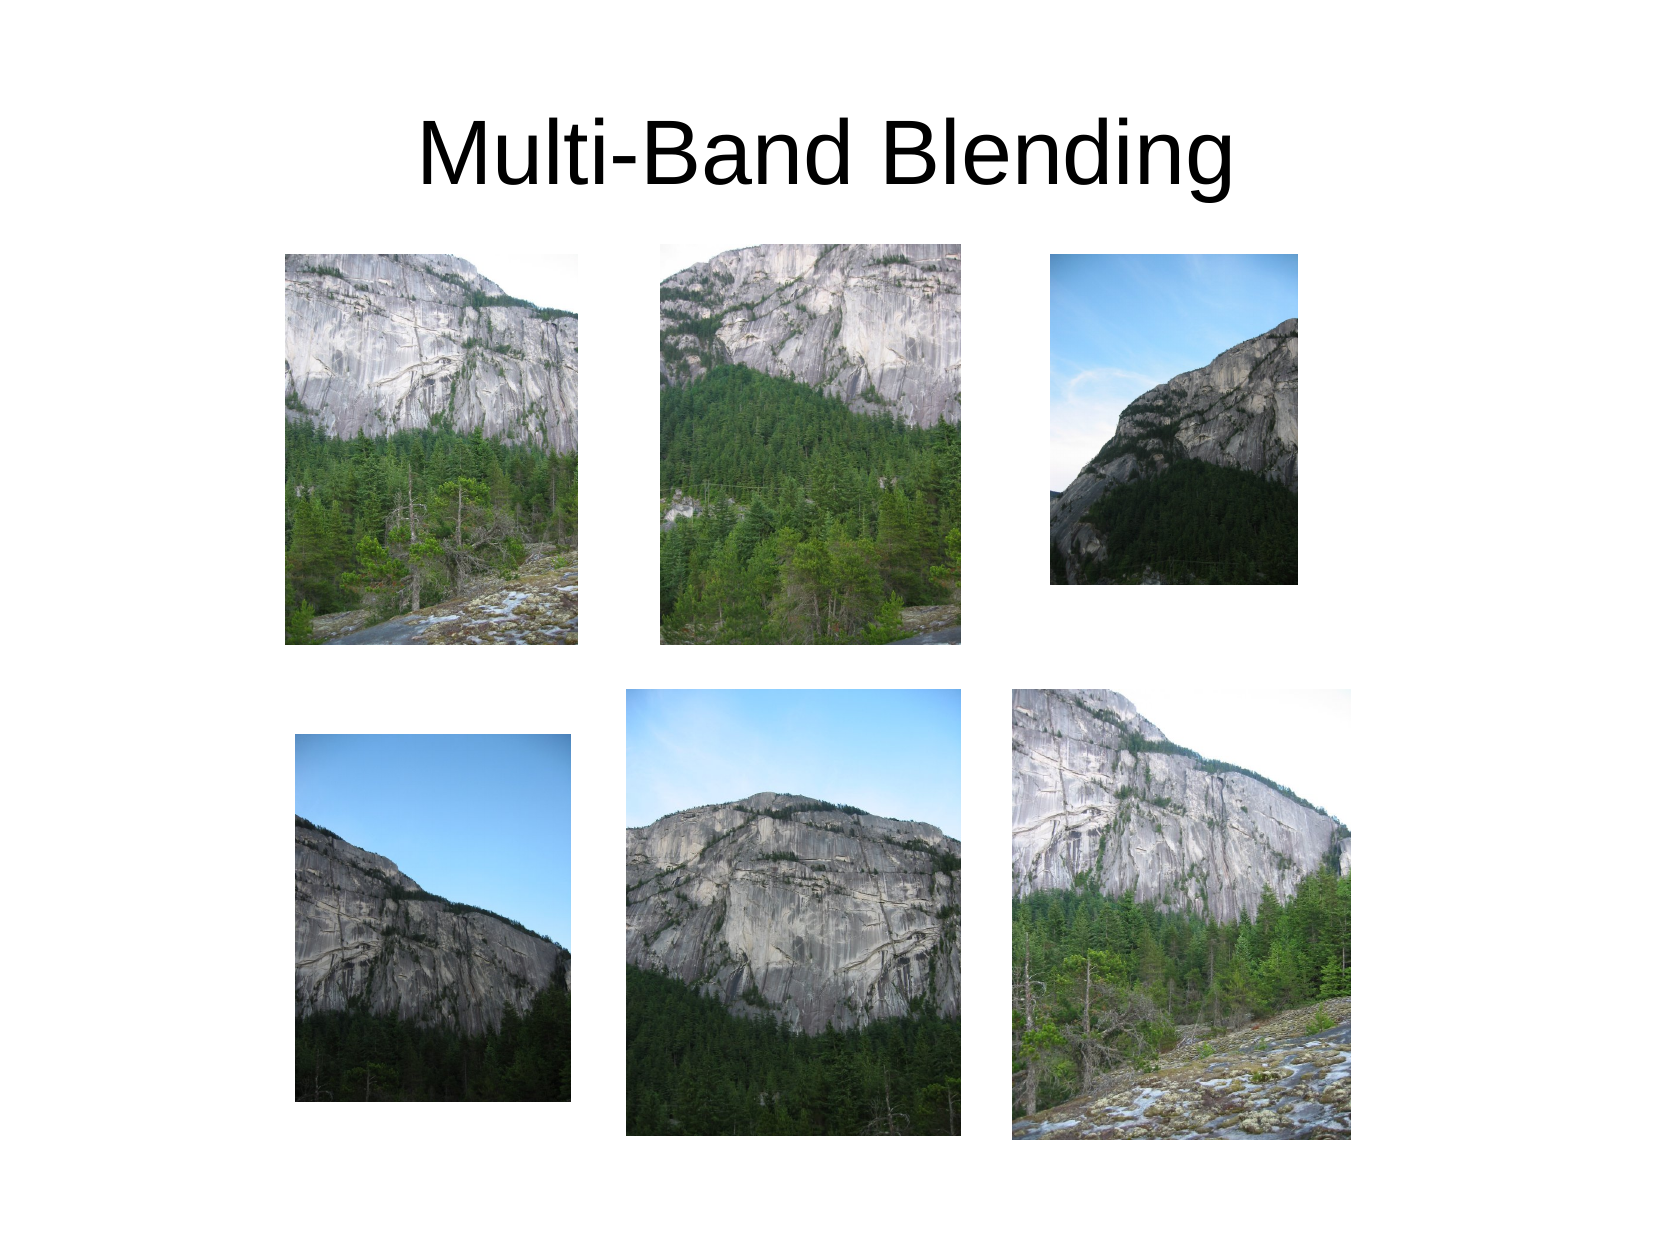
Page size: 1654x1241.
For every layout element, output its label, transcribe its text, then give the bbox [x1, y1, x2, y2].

picture [295, 734, 571, 1102]
picture [1012, 689, 1351, 1141]
picture [285, 254, 578, 646]
picture [660, 244, 961, 646]
title Multi-Band Blending [82, 49, 1571, 257]
picture [1050, 254, 1298, 586]
picture [626, 689, 961, 1136]
